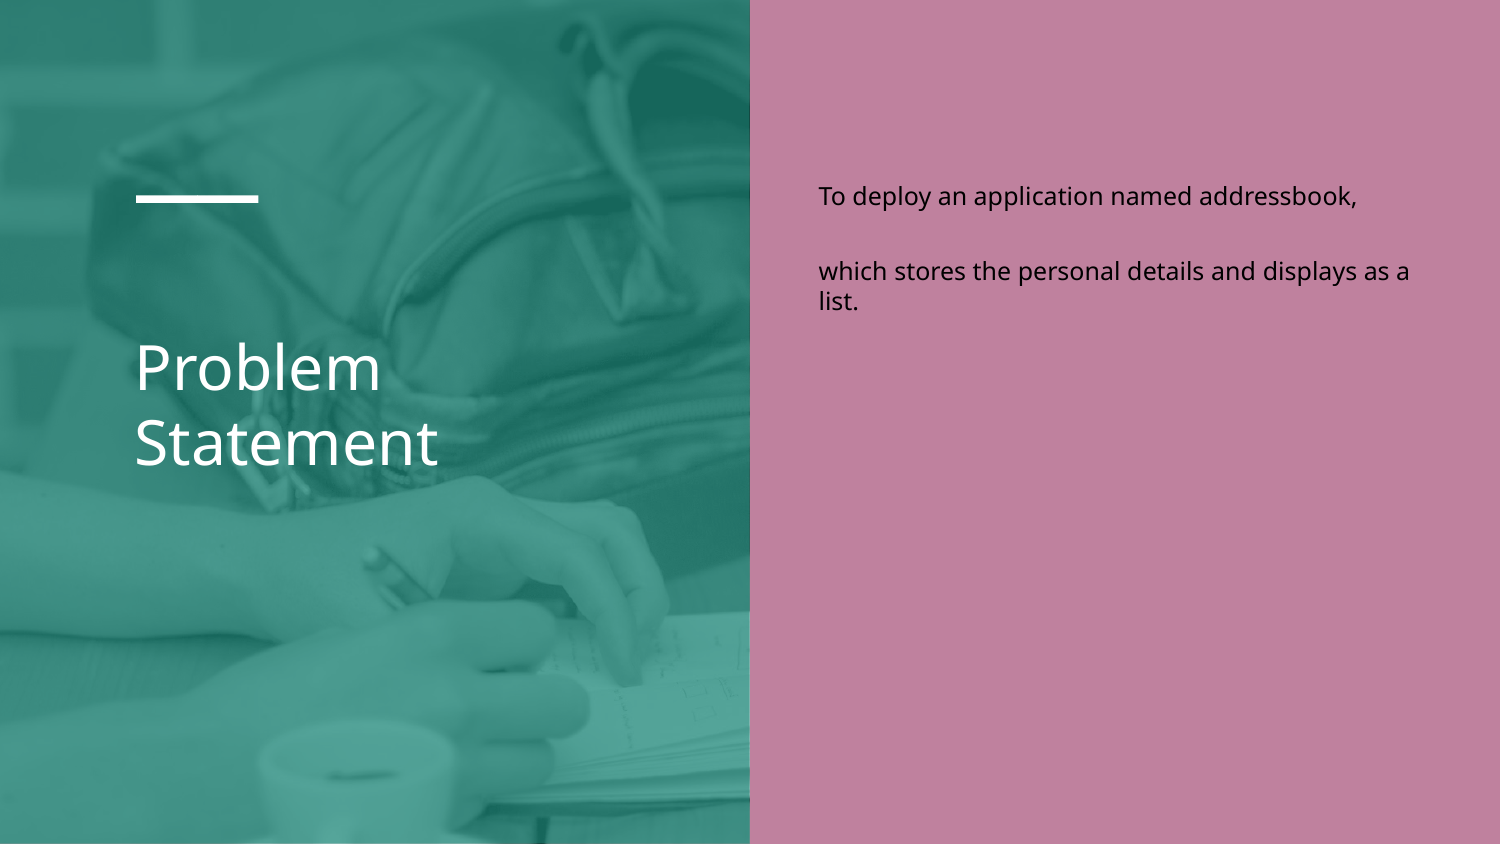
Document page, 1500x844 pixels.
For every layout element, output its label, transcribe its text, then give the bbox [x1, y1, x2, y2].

text_box To deploy an application named addressbook, which stores the personal details and displays as a list. [803, 165, 1427, 713]
text_box Problem Statement [119, 216, 662, 493]
